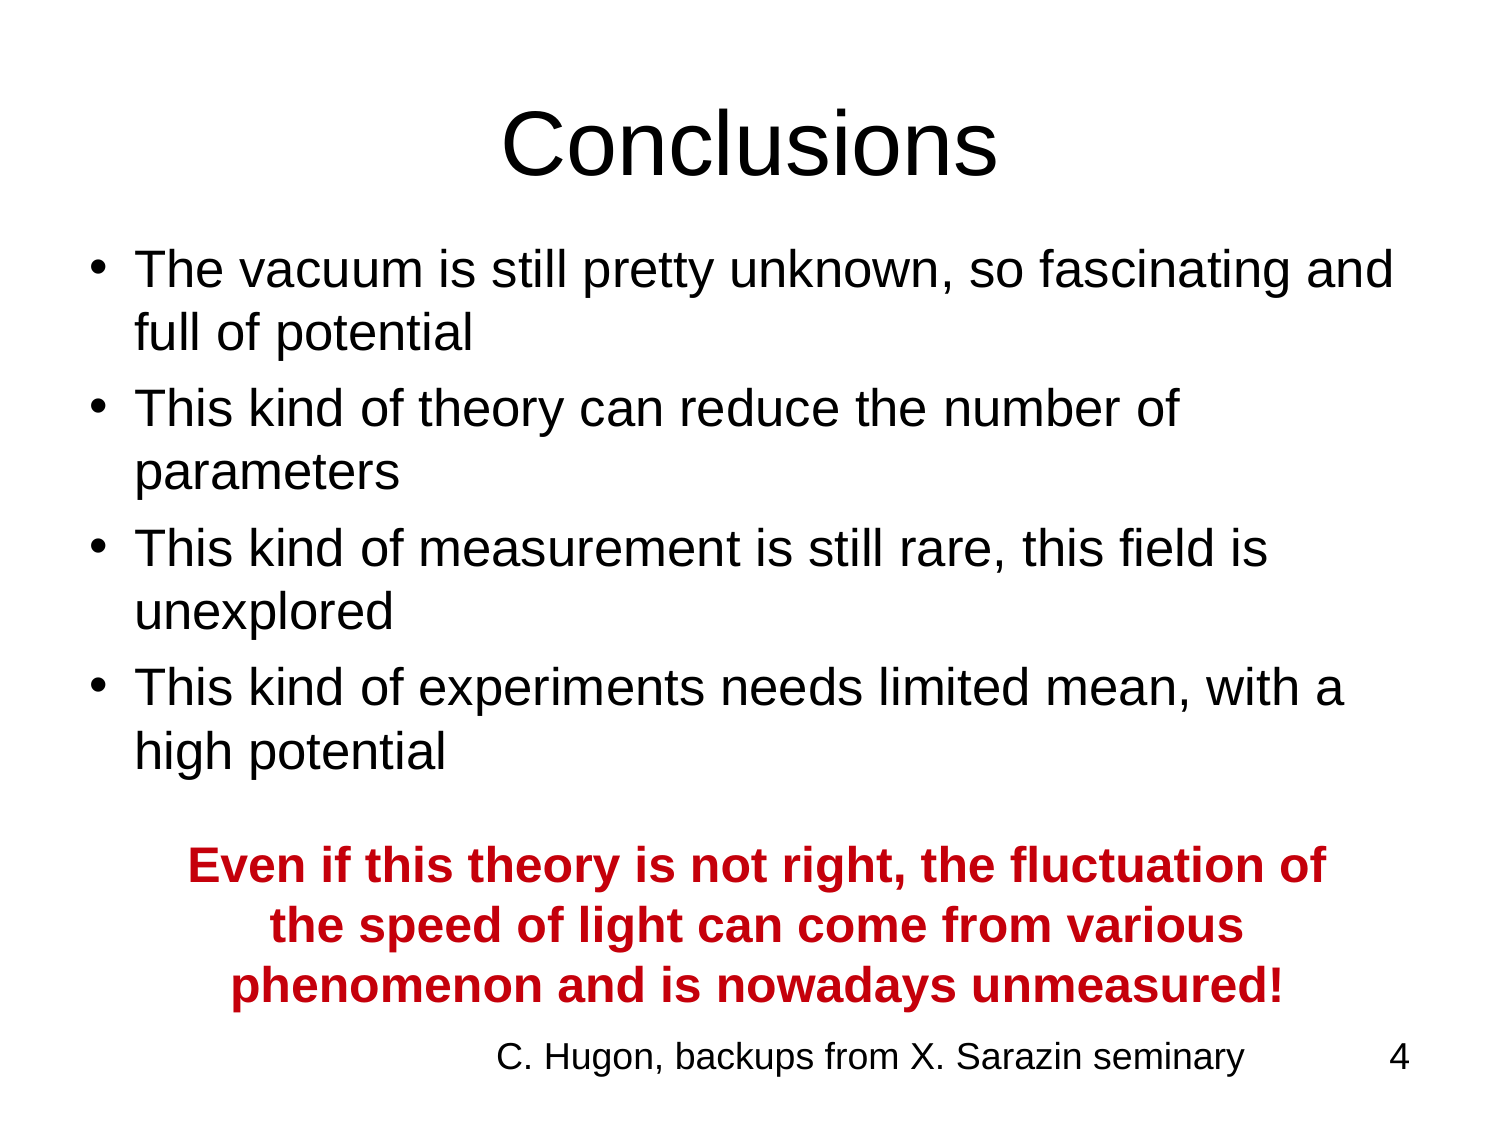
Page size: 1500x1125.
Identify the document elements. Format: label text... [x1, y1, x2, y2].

list The vacuum is still pretty unknown, so fascinating and full of potential This kind of theory can reduce the number of parameters This kind of measurement is still rare, this field is unexplored This kind of experiments needs limited mean, with a high potential [75, 227, 1426, 790]
text_box Even if this theory is not right, the fluctuation of the speed of light can come from various phenomenon and is nowadays unmeasured! [135, 825, 1381, 1020]
title Conclusions [75, 45, 1426, 227]
